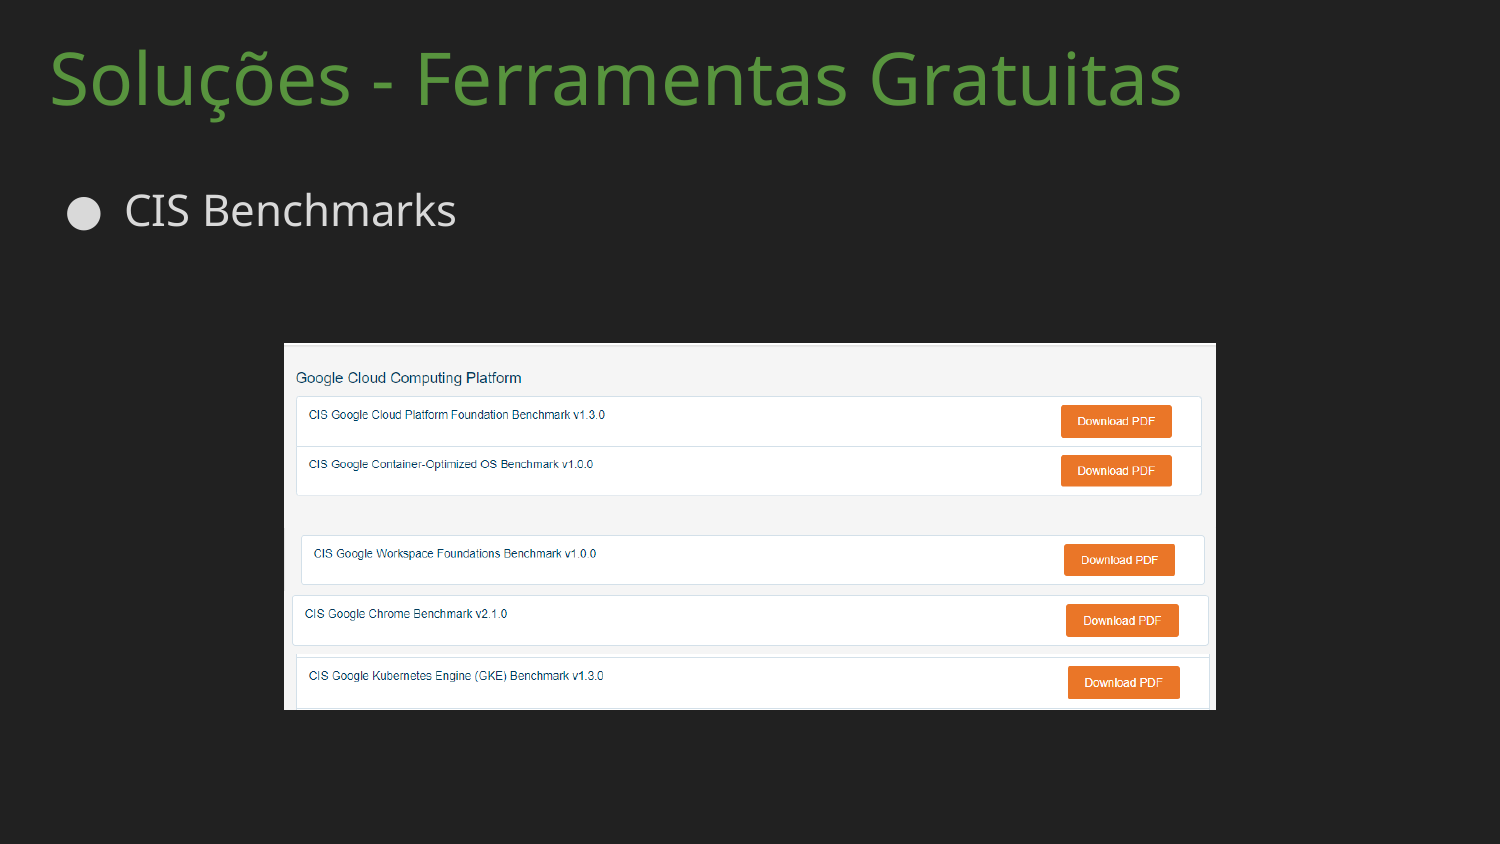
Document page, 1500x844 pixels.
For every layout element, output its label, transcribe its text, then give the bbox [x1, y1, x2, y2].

text_box CIS Benchmarks [34, 167, 1415, 461]
picture [284, 343, 1216, 710]
title Soluções - Ferramentas Gratuitas [34, 17, 1432, 168]
